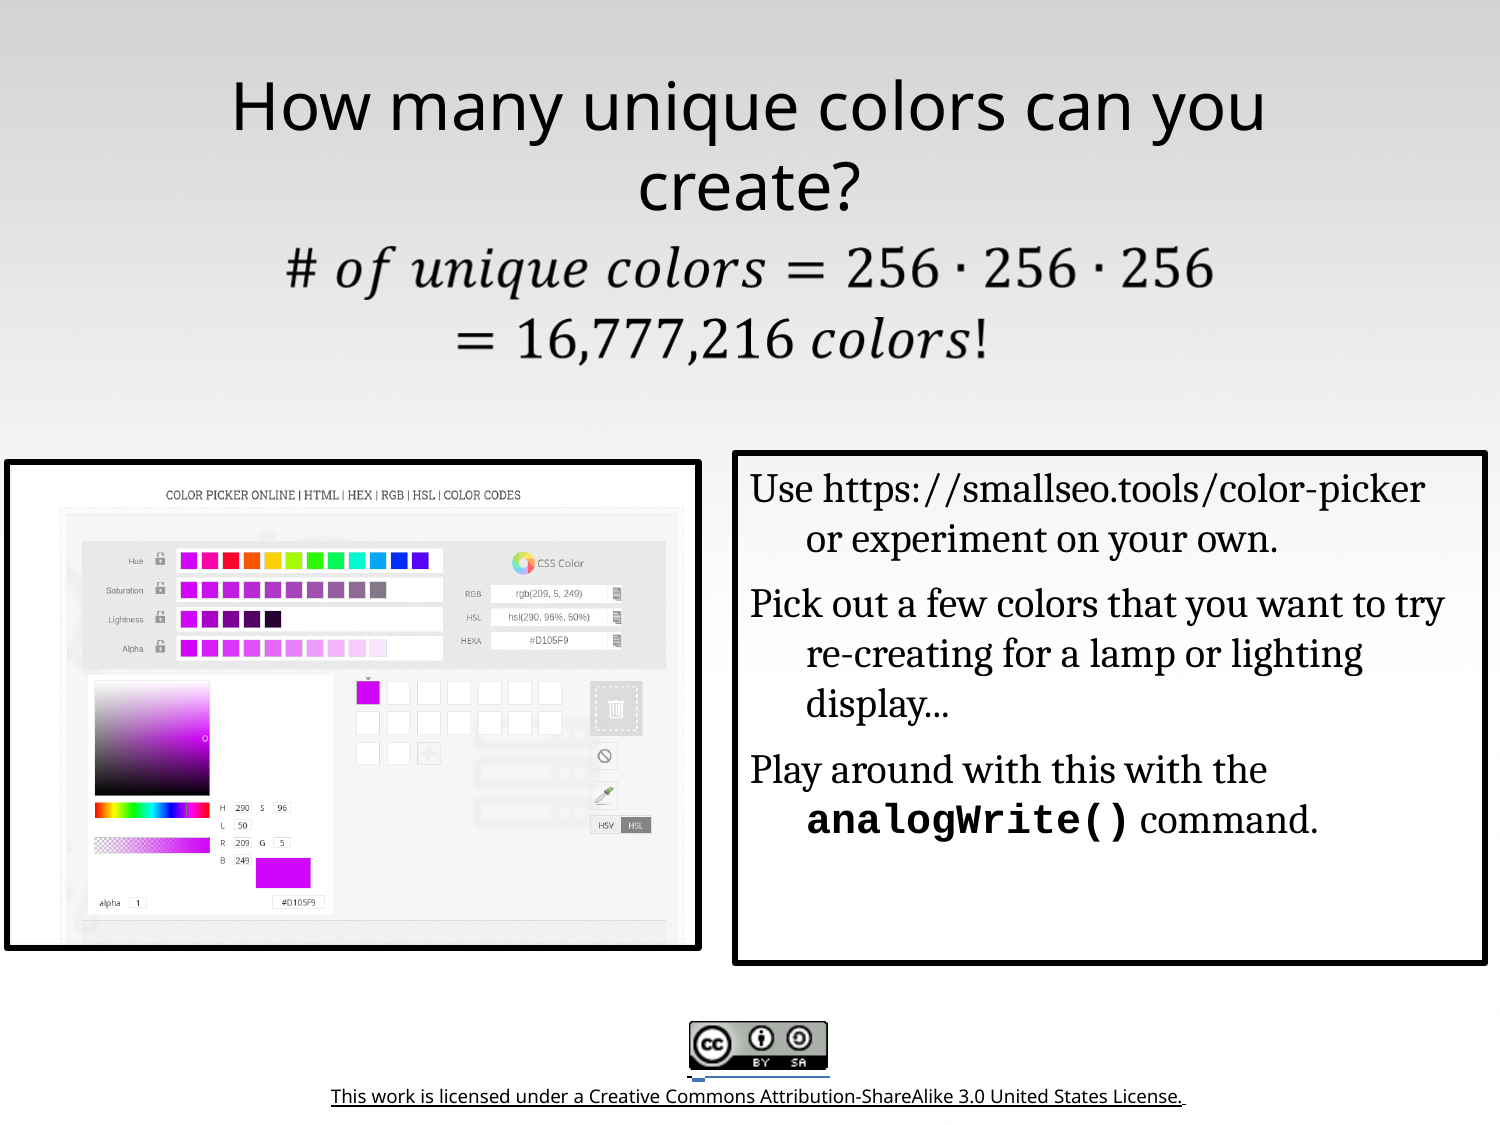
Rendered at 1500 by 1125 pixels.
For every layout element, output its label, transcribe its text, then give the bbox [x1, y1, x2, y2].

title How many unique colors can you create? [112, 50, 1388, 222]
picture [0, 0, 1500, 1125]
text_box Use https://smallseo.tools/color-picker or experiment on your own. Pick out a few colors that you want to try re-creating for a lamp or lighting display... Play around with this with the analogWrite() command. [735, 452, 1486, 964]
list [112, 222, 1388, 408]
